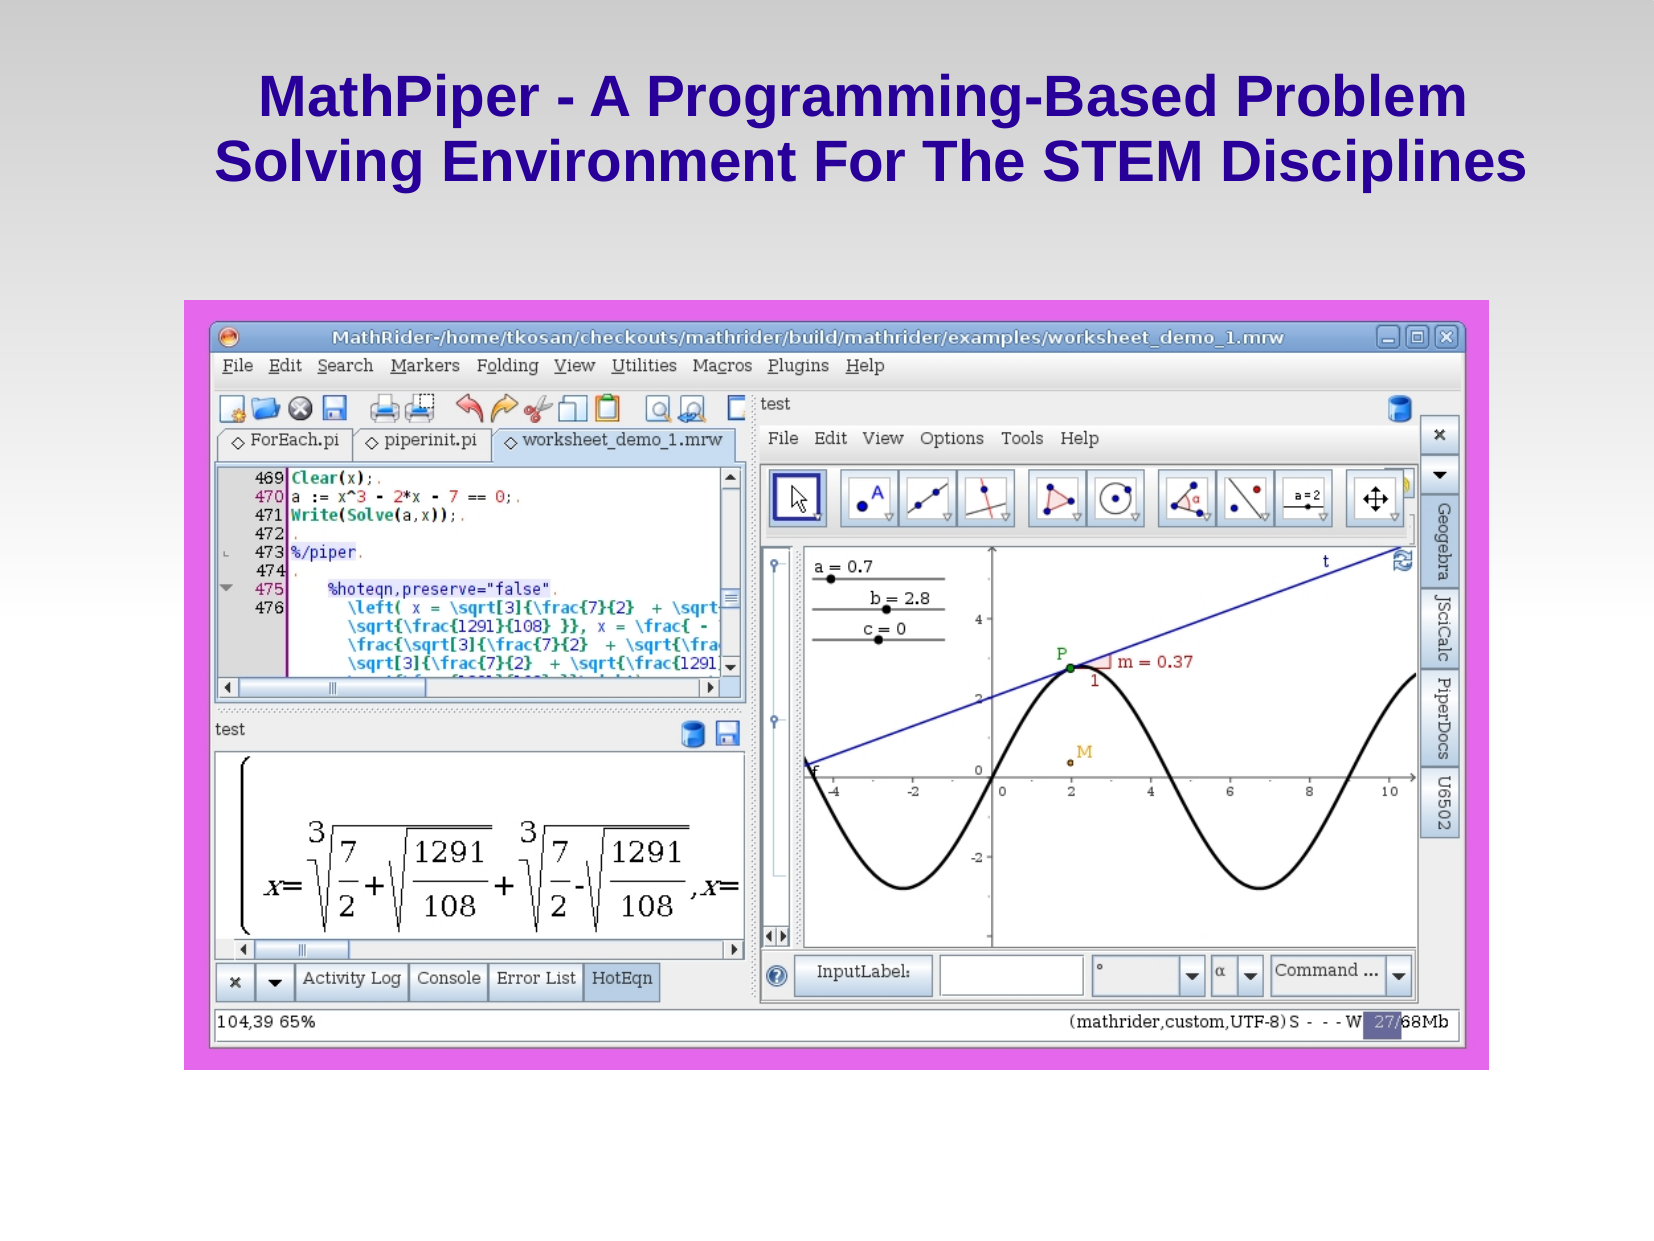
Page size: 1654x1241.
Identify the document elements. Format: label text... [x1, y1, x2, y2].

picture [184, 300, 1489, 1071]
text_box MathPiper - A Programming-Based Problem Solving Environment For The STEM Disciplines [93, 56, 1543, 261]
